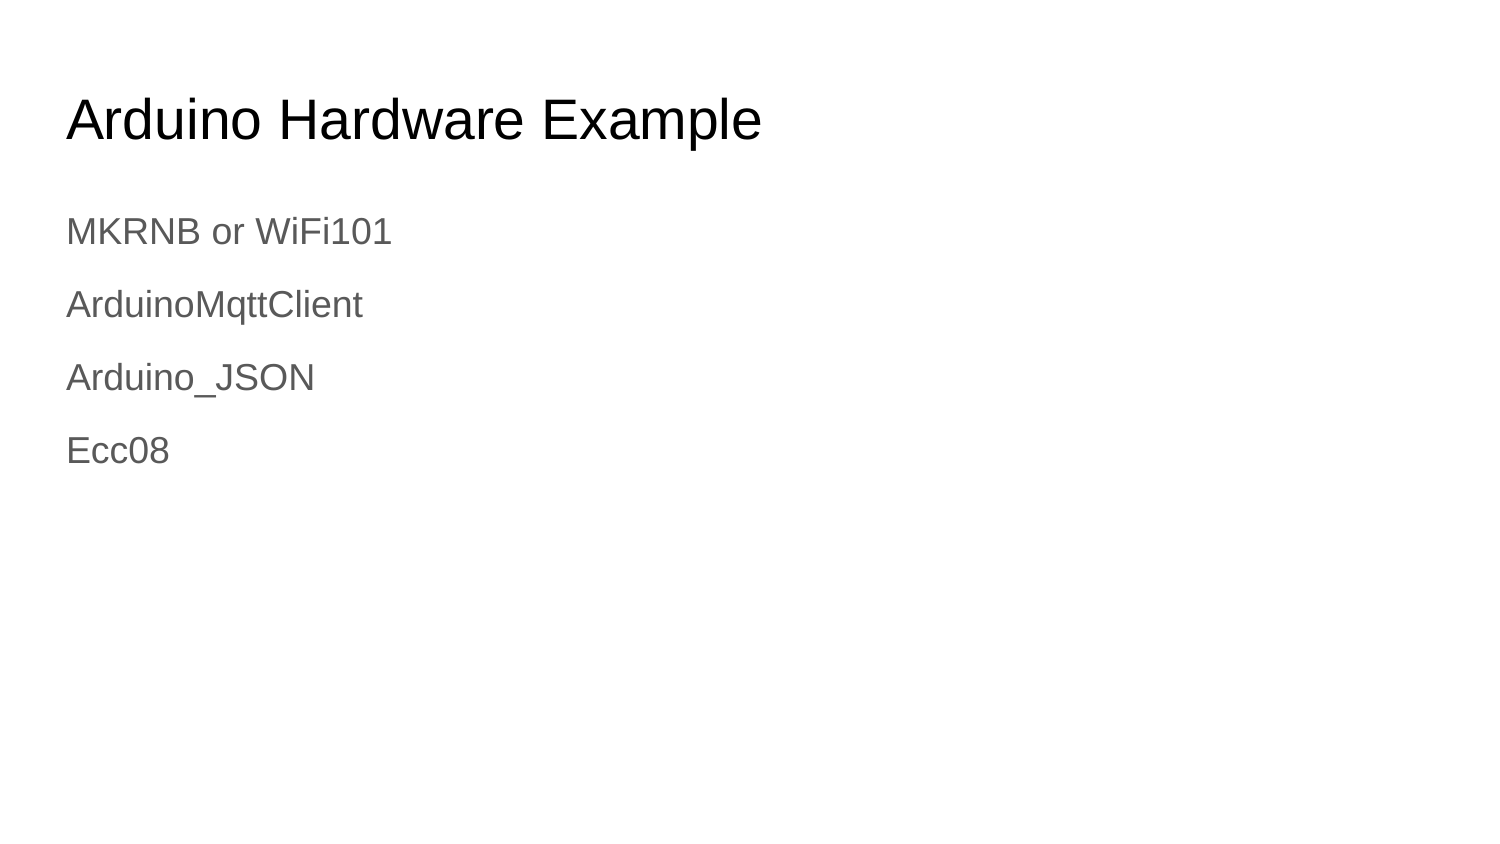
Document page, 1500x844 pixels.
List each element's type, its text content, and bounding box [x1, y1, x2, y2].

list MKRNB or WiFi101 ArduinoMqttClient Arduino_JSON Ecc08 [51, 189, 1449, 750]
title Arduino Hardware Example [51, 72, 1449, 167]
